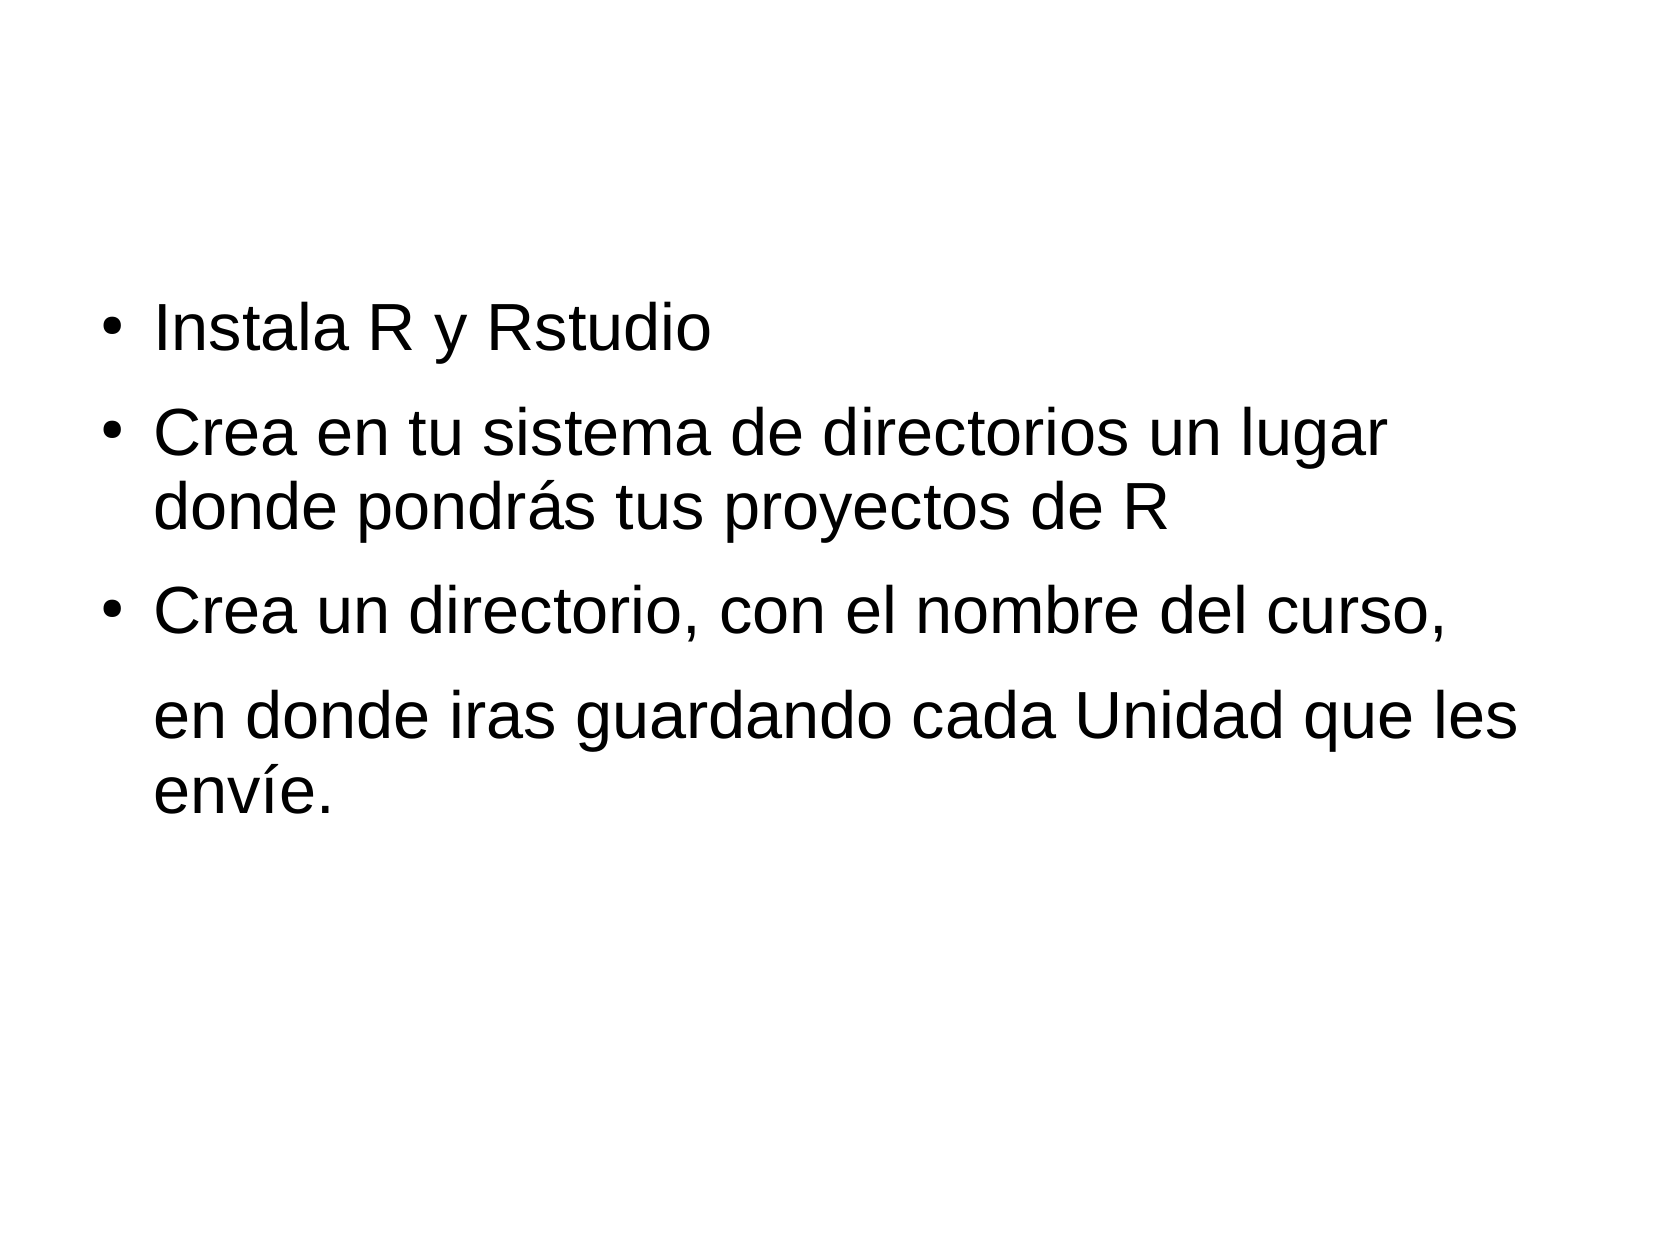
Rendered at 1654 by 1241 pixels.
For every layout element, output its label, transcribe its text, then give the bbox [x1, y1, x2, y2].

list Instala R y Rstudio Crea en tu sistema de directorios un lugar donde pondrás tus proyectos de R Crea un directorio, con el nombre del curso, en donde iras guardando cada Unidad que les envíe. [82, 290, 1571, 1010]
